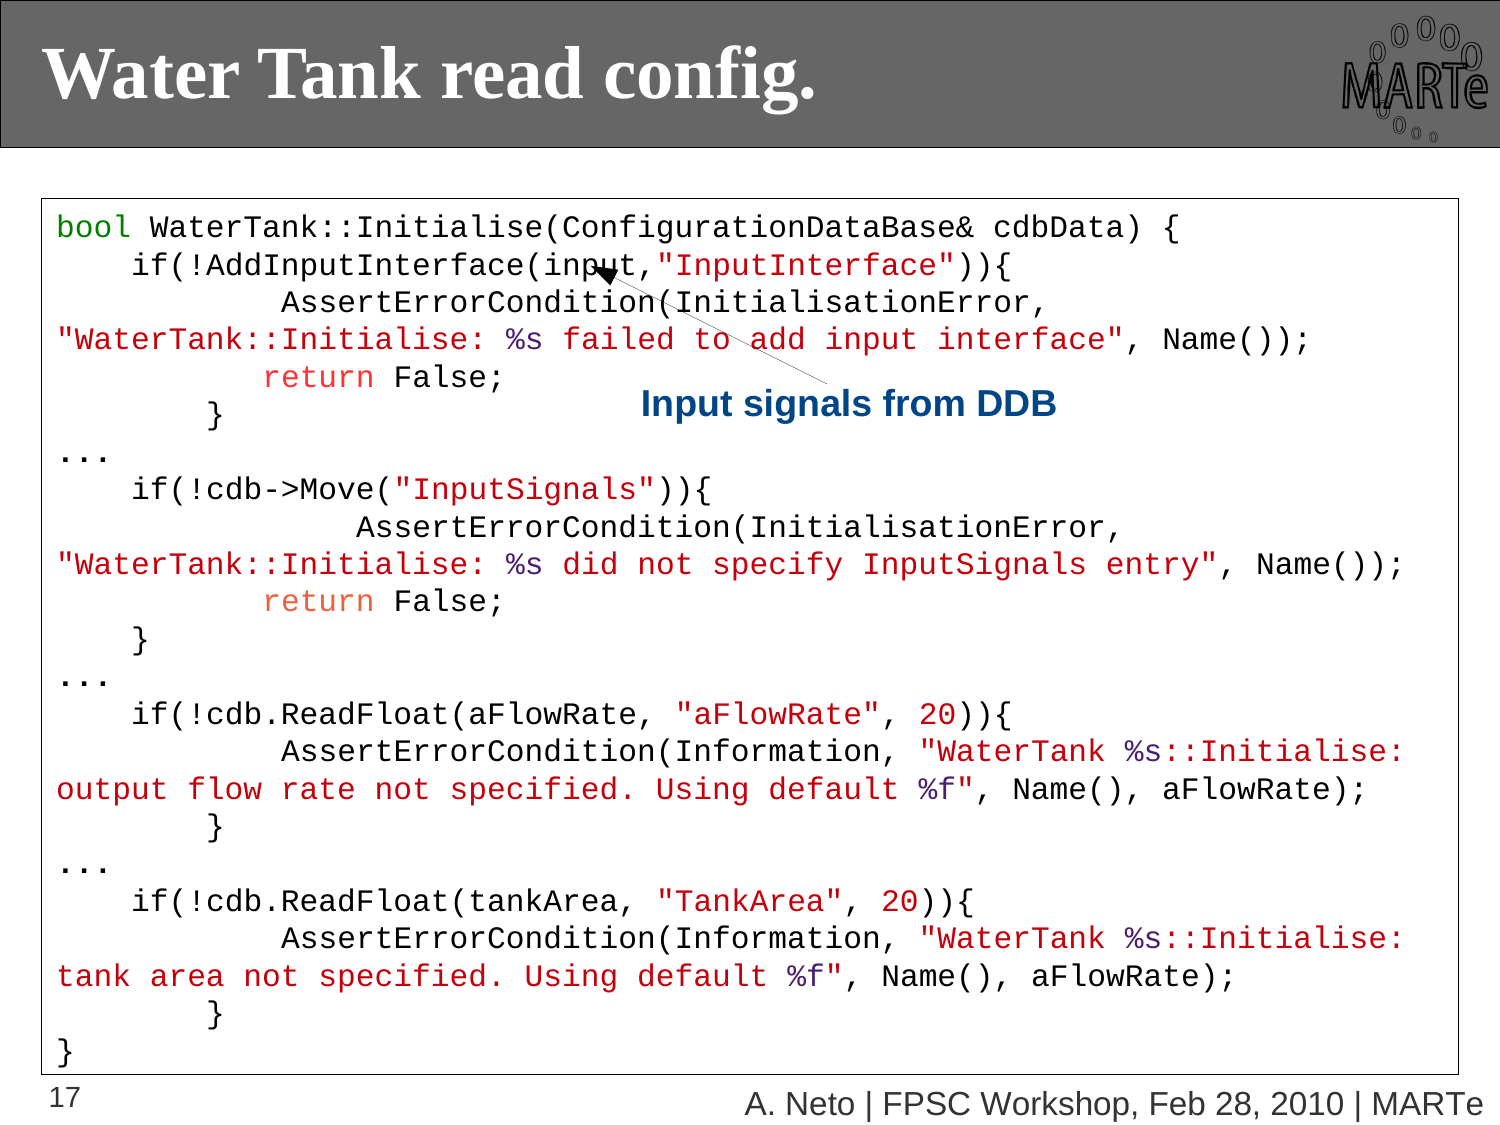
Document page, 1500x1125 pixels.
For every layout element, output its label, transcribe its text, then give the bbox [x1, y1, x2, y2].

picture [1340, 0, 1489, 148]
text_box Input signals from DDB [625, 372, 1099, 432]
text_box bool WaterTank::Initialise(ConfigurationDataBase& cdbData) { if(!AddInputInterface(input,"InputInterface")){ AssertErrorCondition(InitialisationError, "WaterTank::Initialise: %s failed to add input interface", Name()); return False; } ... if(!cdb->Move("InputSignals")){ AssertErrorCondition(InitialisationError, "WaterTank::Initialise: %s did not specify InputSignals entry", Name()); return False; } ... if(!cdb.ReadFloat(aFlowRate, "aFlowRate", 20)){ AssertErrorCondition(Information, "WaterTank %s::Initialise: output flow rate not specified. Using default %f", Name(), aFlowRate); } ... if(!cdb.ReadFloat(tankArea, "TankArea", 20)){ AssertErrorCondition(Information, "WaterTank %s::Initialise: tank area not specified. Using default %f", Name(), aFlowRate); } } [41, 198, 1459, 1075]
title Water Tank read config. [41, 0, 1128, 148]
